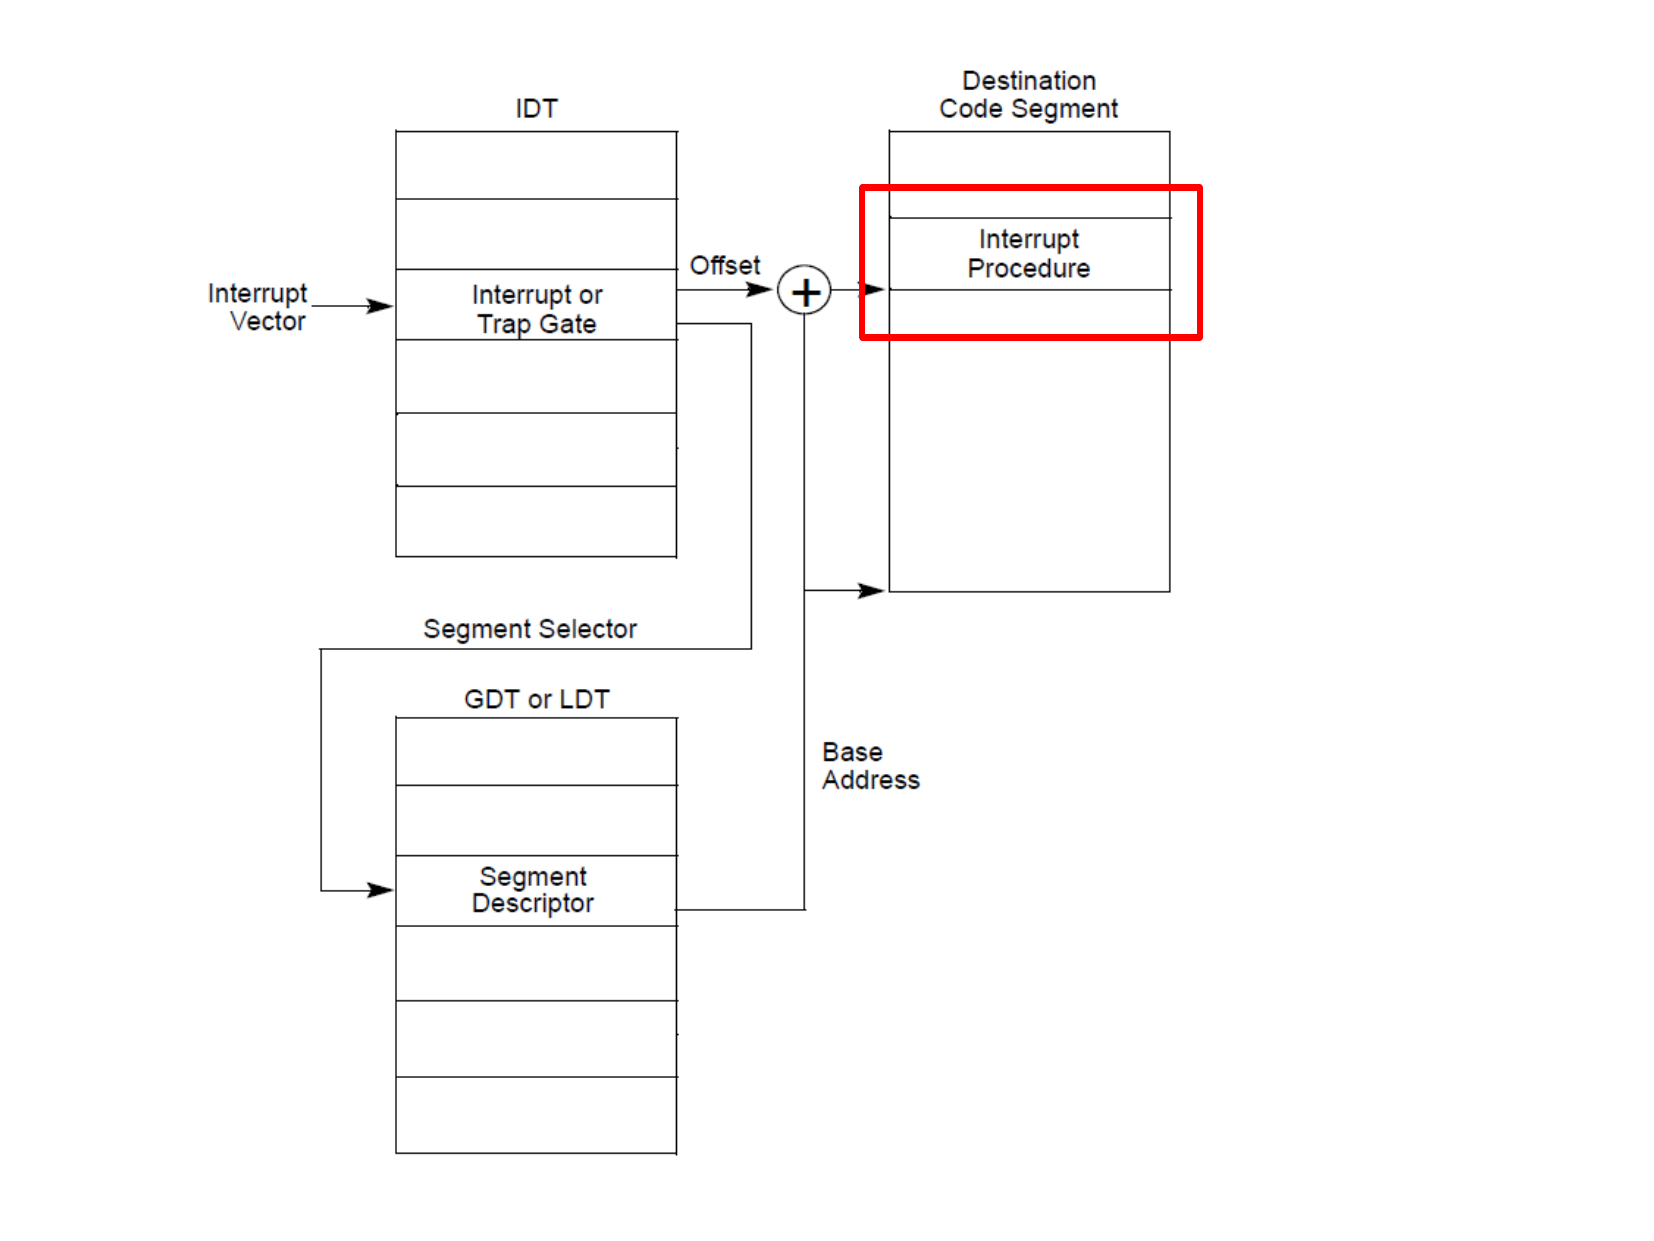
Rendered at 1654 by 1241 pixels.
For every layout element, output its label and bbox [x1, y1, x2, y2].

picture [187, 49, 1209, 1163]
